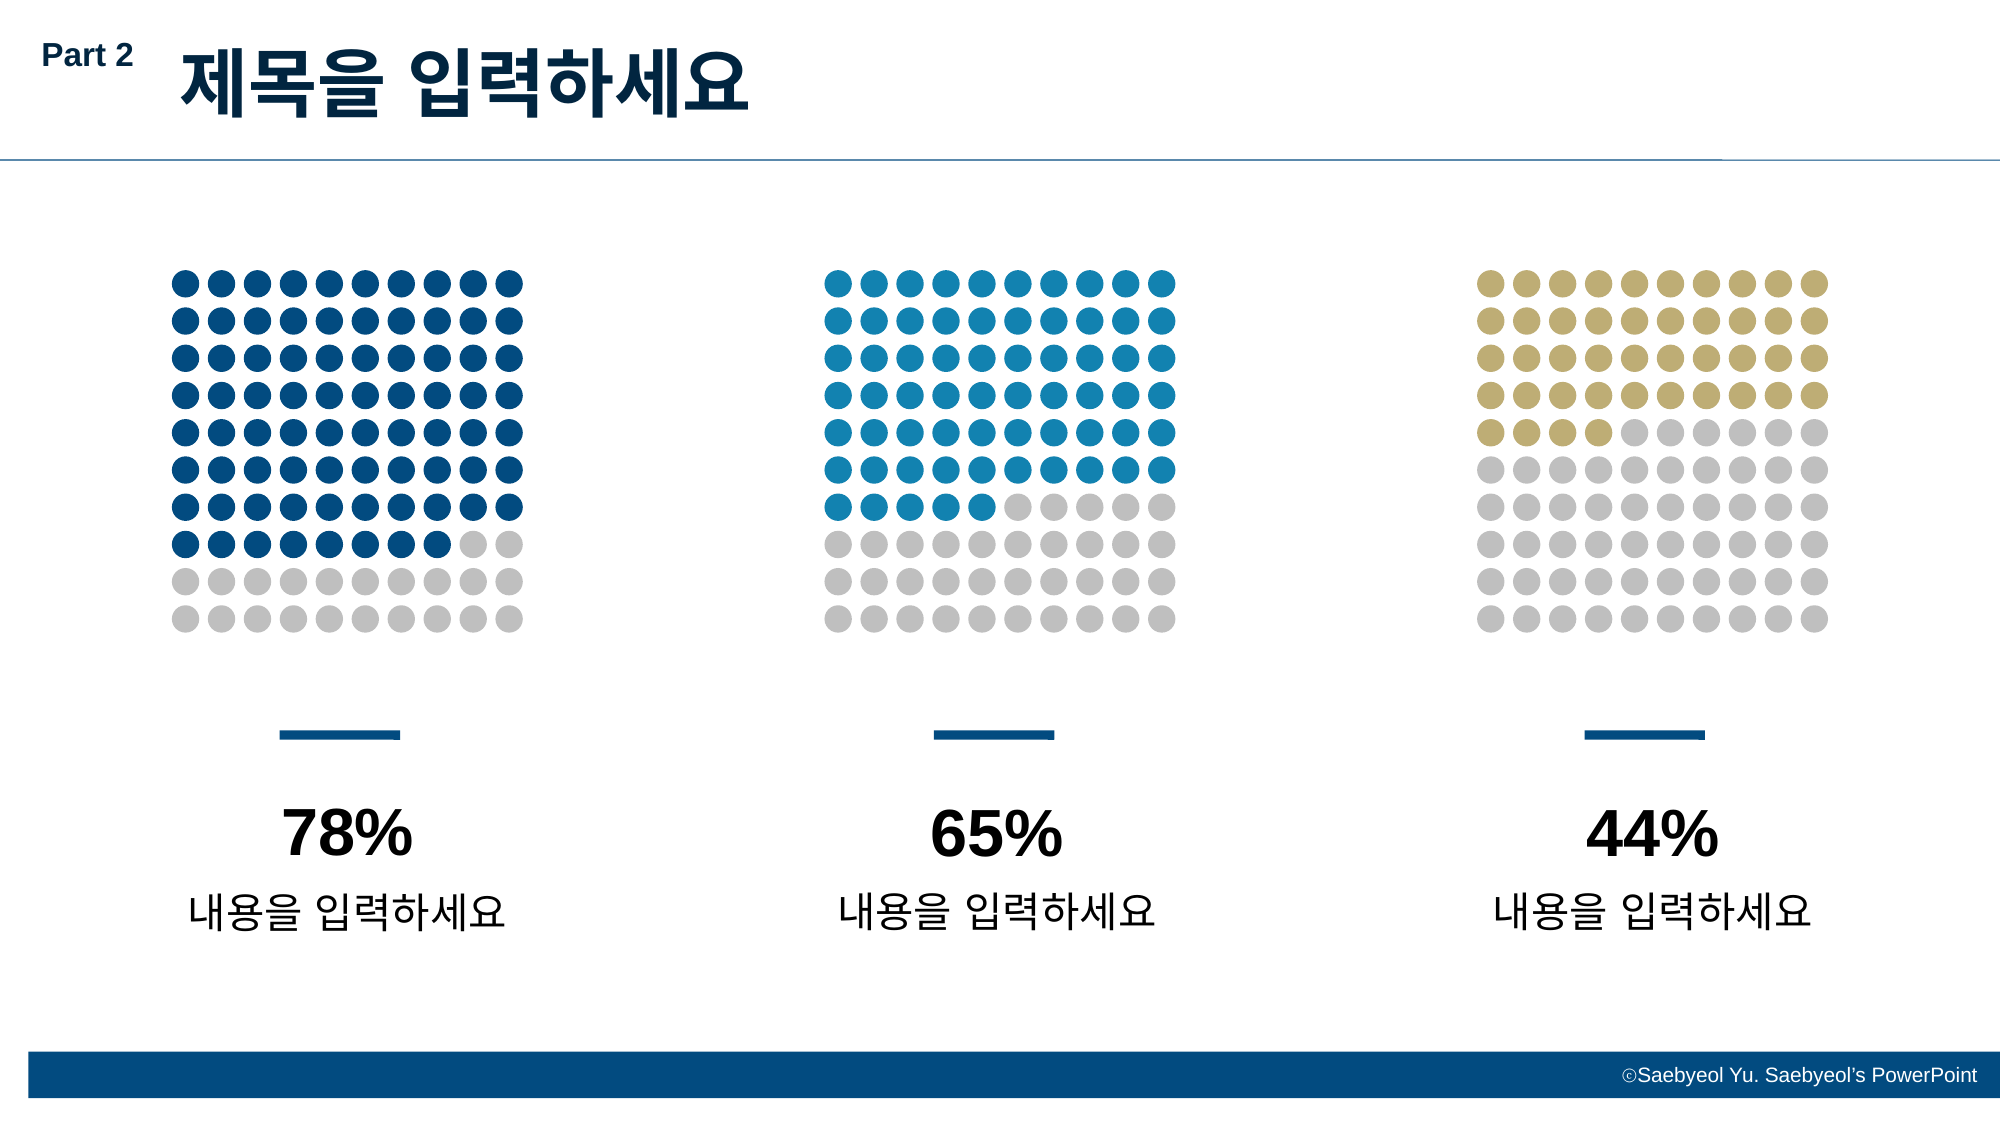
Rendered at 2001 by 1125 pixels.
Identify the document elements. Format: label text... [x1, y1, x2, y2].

text_box [387, 381, 415, 410]
text_box [1477, 567, 1505, 596]
text_box [860, 419, 888, 447]
text_box [1584, 456, 1613, 484]
text_box [1692, 344, 1721, 372]
text_box [423, 270, 451, 298]
text_box [243, 344, 272, 372]
text_box [1512, 605, 1541, 633]
text_box [423, 419, 451, 447]
text_box [279, 419, 308, 447]
text_box [1004, 456, 1032, 484]
text_box [1076, 493, 1104, 521]
text_box [423, 456, 451, 484]
text_box [1656, 456, 1685, 484]
text_box [1548, 270, 1577, 298]
text_box [1620, 567, 1649, 596]
text_box [1477, 270, 1505, 298]
text_box [1112, 344, 1140, 372]
text_box [1692, 381, 1721, 410]
text_box [896, 381, 924, 410]
text_box [860, 605, 888, 633]
text_box [1584, 381, 1613, 410]
text_box [279, 605, 308, 633]
text_box [1040, 493, 1068, 521]
text_box [824, 605, 852, 633]
text_box [860, 493, 888, 521]
text_box [171, 456, 200, 484]
text_box [1620, 381, 1649, 410]
text_box [279, 381, 308, 410]
text_box [1040, 381, 1068, 410]
text_box [351, 419, 380, 447]
text_box [1620, 270, 1649, 298]
text_box [1800, 530, 1829, 559]
text_box [896, 567, 924, 596]
text_box [1728, 419, 1757, 447]
text_box [1548, 605, 1577, 633]
text_box [207, 530, 236, 559]
text_box [1040, 419, 1068, 447]
text_box [1112, 307, 1140, 335]
text_box [860, 567, 888, 596]
text_box [1548, 567, 1577, 596]
text_box [1620, 605, 1649, 633]
text_box [1148, 456, 1176, 484]
text_box [1004, 270, 1032, 298]
text_box [171, 419, 200, 447]
text_box [1004, 605, 1032, 633]
text_box [896, 419, 924, 447]
text_box [1728, 270, 1757, 298]
text_box [1477, 419, 1505, 447]
text_box [968, 381, 996, 410]
text_box [1728, 530, 1757, 559]
text_box [1800, 567, 1829, 596]
text_box [1548, 456, 1577, 484]
text_box [495, 493, 523, 521]
text_box [1112, 567, 1140, 596]
text_box [1512, 419, 1541, 447]
text_box [1692, 456, 1721, 484]
text_box [1800, 419, 1829, 447]
text_box [1112, 270, 1140, 298]
text_box [1112, 530, 1140, 559]
text_box [315, 344, 344, 372]
text_box [171, 307, 200, 335]
text_box [860, 344, 888, 372]
text_box [387, 530, 415, 559]
text_box [207, 419, 236, 447]
text_box [423, 605, 451, 633]
text_box [860, 270, 888, 298]
text_box [1148, 381, 1176, 410]
text_box [896, 307, 924, 335]
text_box [932, 419, 960, 447]
text_box [279, 567, 308, 596]
text_box [171, 605, 200, 633]
text_box [1584, 307, 1613, 335]
text_box [1004, 344, 1032, 372]
text_box [968, 419, 996, 447]
text_box [387, 419, 415, 447]
text_box [1477, 381, 1505, 410]
text_box [207, 381, 236, 410]
text_box [968, 344, 996, 372]
text_box [1656, 307, 1685, 335]
text_box [315, 381, 344, 410]
text_box [1656, 567, 1685, 596]
text_box [1512, 530, 1541, 559]
text_box [1148, 344, 1176, 372]
text_box [351, 530, 380, 559]
text_box [932, 381, 960, 410]
text_box [207, 270, 236, 298]
text_box [1584, 493, 1613, 521]
text_box [1076, 419, 1104, 447]
text_box [315, 419, 344, 447]
text_box [932, 493, 960, 521]
text_box [459, 605, 487, 633]
text_box [1512, 456, 1541, 484]
text_box [1040, 307, 1068, 335]
text_box [1548, 344, 1577, 372]
text_box [1764, 456, 1793, 484]
text_box [1040, 530, 1068, 559]
text_box [1692, 567, 1721, 596]
text_box [1076, 530, 1104, 559]
text_box [351, 381, 380, 410]
text_box [279, 344, 308, 372]
text_box [1692, 307, 1721, 335]
text_box [824, 567, 852, 596]
text_box [207, 307, 236, 335]
text_box [824, 344, 852, 372]
text_box [932, 456, 960, 484]
text_box [1656, 419, 1685, 447]
text_box [1764, 567, 1793, 596]
text_box [423, 307, 451, 335]
text_box [1512, 270, 1541, 298]
text_box [1656, 493, 1685, 521]
text_box Part 2 [26, 26, 165, 81]
text_box [1512, 381, 1541, 410]
text_box [1076, 605, 1104, 633]
text_box [932, 605, 960, 633]
text_box [1620, 344, 1649, 372]
text_box [1620, 530, 1649, 559]
text_box 내용을 입력하세요 [172, 879, 523, 944]
text_box [351, 307, 380, 335]
text_box [1004, 381, 1032, 410]
text_box [1692, 605, 1721, 633]
text_box 78% [266, 781, 430, 877]
text_box [1764, 530, 1793, 559]
text_box [243, 456, 272, 484]
text_box [1112, 456, 1140, 484]
text_box [1004, 493, 1032, 521]
text_box [423, 493, 451, 521]
text_box [1548, 307, 1577, 335]
text_box [1620, 456, 1649, 484]
text_box [207, 493, 236, 521]
text_box [1656, 530, 1685, 559]
text_box [207, 605, 236, 633]
text_box [495, 567, 523, 596]
text_box [1477, 493, 1505, 521]
text_box [423, 381, 451, 410]
text_box [1728, 381, 1757, 410]
text_box [459, 456, 487, 484]
text_box [1800, 456, 1829, 484]
text_box [243, 270, 272, 298]
text_box [1076, 307, 1104, 335]
text_box [1548, 419, 1577, 447]
text_box [896, 344, 924, 372]
text_box [1004, 307, 1032, 335]
text_box [1148, 307, 1176, 335]
text_box [1656, 605, 1685, 633]
text_box [968, 567, 996, 596]
text_box [459, 270, 487, 298]
text_box [1076, 381, 1104, 410]
text_box [1477, 456, 1505, 484]
text_box [824, 419, 852, 447]
text_box [824, 530, 852, 559]
text_box [1112, 381, 1140, 410]
text_box [315, 530, 344, 559]
text_box [171, 270, 200, 298]
text_box [1800, 344, 1829, 372]
text_box [1040, 567, 1068, 596]
text_box [243, 307, 272, 335]
text_box [387, 567, 415, 596]
text_box [1148, 530, 1176, 559]
text_box [171, 381, 200, 410]
text_box [1692, 419, 1721, 447]
text_box [1584, 605, 1613, 633]
text_box [1040, 605, 1068, 633]
text_box [1764, 493, 1793, 521]
text_box [459, 344, 487, 372]
text_box [1692, 270, 1721, 298]
text_box [315, 493, 344, 521]
text_box 65% [915, 782, 1079, 878]
text_box [279, 530, 308, 559]
text_box [495, 456, 523, 484]
text_box [1512, 344, 1541, 372]
text_box [1728, 605, 1757, 633]
text_box [279, 270, 308, 298]
text_box [207, 344, 236, 372]
text_box [1040, 456, 1068, 484]
text_box [896, 493, 924, 521]
text_box [243, 493, 272, 521]
text_box 내용을 입력하세요 [1478, 878, 1828, 944]
text_box [1148, 605, 1176, 633]
text_box [243, 567, 272, 596]
text_box [1004, 530, 1032, 559]
text_box [968, 493, 996, 521]
text_box [351, 344, 380, 372]
text_box [171, 567, 200, 596]
text_box [1800, 270, 1829, 298]
text_box [387, 270, 415, 298]
text_box [968, 307, 996, 335]
text_box [315, 567, 344, 596]
text_box [824, 493, 852, 521]
text_box [1584, 419, 1613, 447]
text_box [207, 567, 236, 596]
text_box [1512, 493, 1541, 521]
text_box [351, 493, 380, 521]
text_box [860, 456, 888, 484]
text_box [968, 605, 996, 633]
text_box [423, 567, 451, 596]
text_box [1620, 419, 1649, 447]
text_box [351, 456, 380, 484]
text_box [1584, 567, 1613, 596]
text_box [896, 605, 924, 633]
text_box [1040, 344, 1068, 372]
text_box [1728, 344, 1757, 372]
text_box [1800, 605, 1829, 633]
text_box [896, 270, 924, 298]
text_box [459, 493, 487, 521]
text_box [423, 344, 451, 372]
text_box [171, 493, 200, 521]
text_box [1477, 307, 1505, 335]
text_box [243, 530, 272, 559]
text_box [1800, 307, 1829, 335]
text_box [1512, 307, 1541, 335]
text_box [279, 493, 308, 521]
text_box [495, 344, 523, 372]
text_box [1764, 381, 1793, 410]
text_box [932, 344, 960, 372]
text_box [1076, 270, 1104, 298]
text_box [932, 307, 960, 335]
text_box 44% [1571, 782, 1735, 878]
text_box [1004, 419, 1032, 447]
text_box [351, 270, 380, 298]
text_box [1548, 530, 1577, 559]
text_box [896, 456, 924, 484]
text_box [1548, 381, 1577, 410]
text_box [1764, 605, 1793, 633]
text_box [1620, 307, 1649, 335]
text_box [351, 605, 380, 633]
text_box [1148, 419, 1176, 447]
text_box [1112, 605, 1140, 633]
text_box [1800, 493, 1829, 521]
text_box [495, 270, 523, 298]
text_box [1148, 493, 1176, 521]
text_box [1004, 567, 1032, 596]
text_box [1800, 381, 1829, 410]
text_box [1148, 567, 1176, 596]
text_box [1728, 493, 1757, 521]
text_box [243, 419, 272, 447]
text_box [423, 530, 451, 559]
text_box [1620, 493, 1649, 521]
text_box [387, 344, 415, 372]
text_box [1692, 530, 1721, 559]
text_box [968, 456, 996, 484]
text_box [1692, 493, 1721, 521]
text_box [1076, 567, 1104, 596]
text_box [315, 307, 344, 335]
text_box [387, 307, 415, 335]
text_box [495, 605, 523, 633]
text_box [1040, 270, 1068, 298]
text_box [1764, 344, 1793, 372]
text_box [351, 567, 380, 596]
text_box [824, 381, 852, 410]
text_box 제목을 입력하세요 [164, 28, 783, 134]
text_box [1764, 419, 1793, 447]
text_box [1584, 270, 1613, 298]
text_box [495, 530, 523, 559]
text_box [932, 530, 960, 559]
text_box [459, 307, 487, 335]
text_box [315, 605, 344, 633]
text_box [279, 307, 308, 335]
text_box [860, 381, 888, 410]
text_box [1728, 567, 1757, 596]
text_box [896, 530, 924, 559]
text_box [1728, 456, 1757, 484]
text_box [495, 419, 523, 447]
text_box [495, 381, 523, 410]
text_box [1076, 344, 1104, 372]
text_box [459, 419, 487, 447]
text_box [243, 381, 272, 410]
text_box [932, 567, 960, 596]
text_box [315, 456, 344, 484]
text_box [1764, 307, 1793, 335]
text_box [387, 605, 415, 633]
text_box [1148, 270, 1176, 298]
text_box [459, 530, 487, 559]
text_box [1764, 270, 1793, 298]
text_box [1112, 419, 1140, 447]
text_box [1656, 381, 1685, 410]
text_box [1548, 493, 1577, 521]
text_box [171, 344, 200, 372]
text_box [968, 530, 996, 559]
text_box [495, 307, 523, 335]
text_box [824, 456, 852, 484]
text_box [387, 493, 415, 521]
text_box [824, 270, 852, 298]
text_box [1112, 493, 1140, 521]
text_box [860, 307, 888, 335]
text_box [171, 530, 200, 559]
text_box [1076, 456, 1104, 484]
text_box [968, 270, 996, 298]
text_box [459, 381, 487, 410]
text_box [1477, 530, 1505, 559]
text_box [824, 307, 852, 335]
text_box [860, 530, 888, 559]
text_box [1656, 270, 1685, 298]
text_box [1512, 567, 1541, 596]
text_box [315, 270, 344, 298]
text_box [932, 270, 960, 298]
text_box [387, 456, 415, 484]
text_box [1584, 344, 1613, 372]
text_box [1728, 307, 1757, 335]
text_box 내용을 입력하세요 [822, 878, 1172, 944]
text_box [243, 605, 272, 633]
text_box [1656, 344, 1685, 372]
text_box [207, 456, 236, 484]
text_box [459, 567, 487, 596]
text_box [1477, 605, 1505, 633]
text_box [279, 456, 308, 484]
text_box [1477, 344, 1505, 372]
text_box [1584, 530, 1613, 559]
